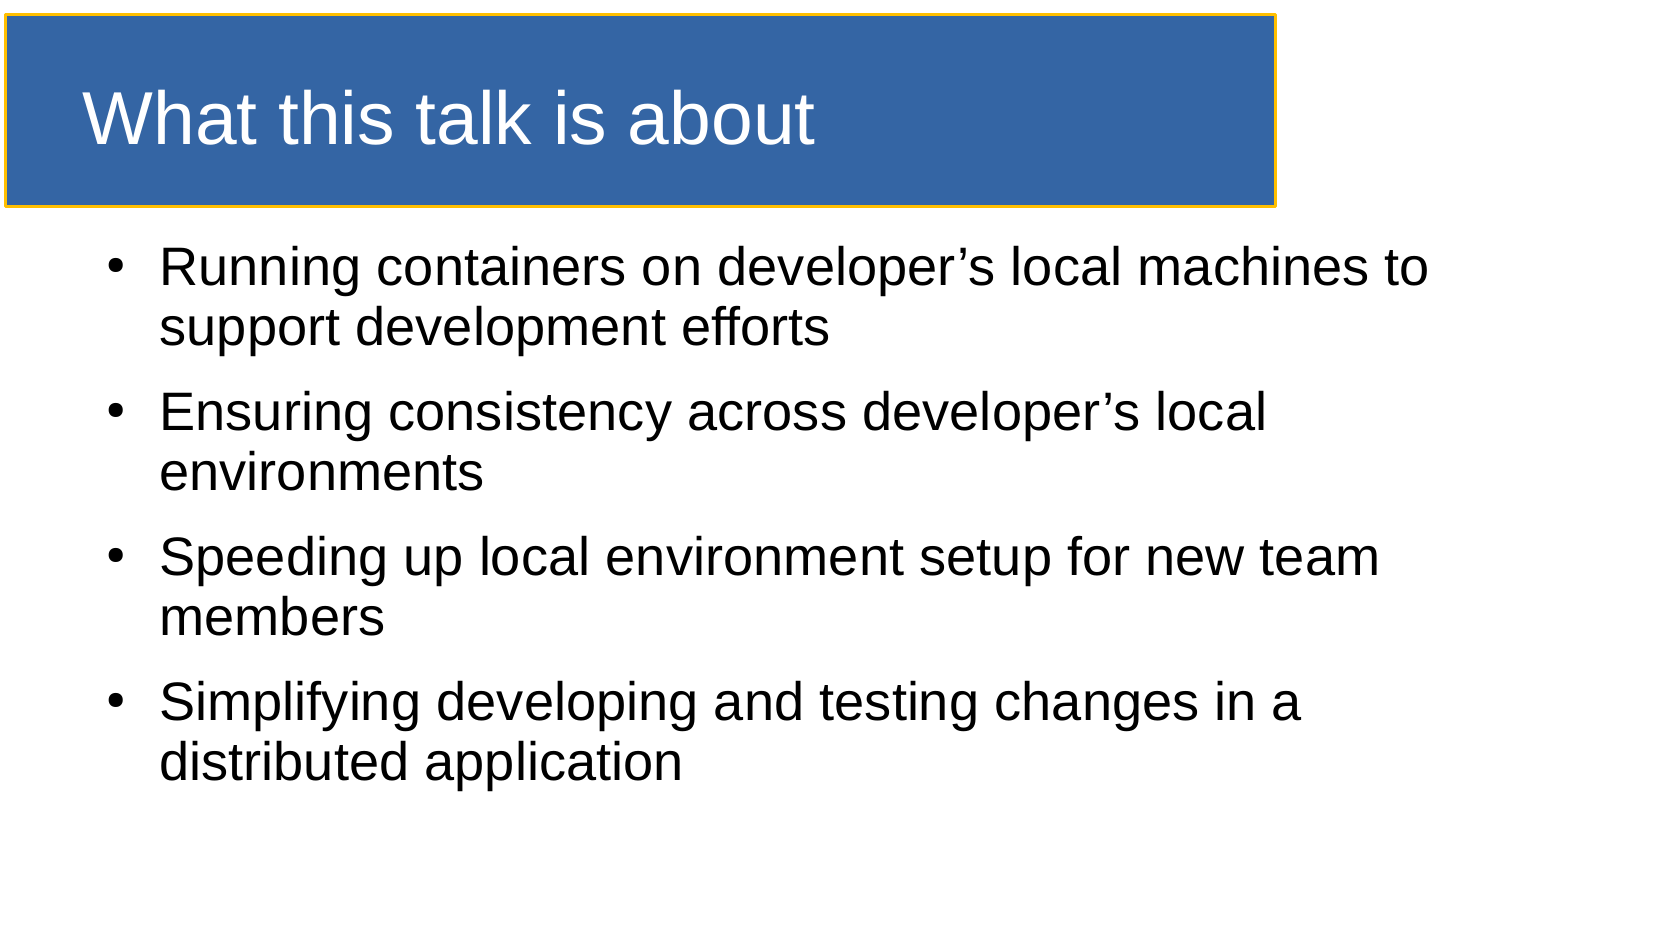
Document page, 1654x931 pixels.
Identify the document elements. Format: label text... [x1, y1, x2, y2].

title What this talk is about [82, 44, 1235, 192]
list Running containers on developer’s local machines to support development efforts Ensuring consistency across developer’s local environments Speeding up local environment setup for new team members Simplifying developing and testing changes in a distributed application [88, 236, 1565, 798]
